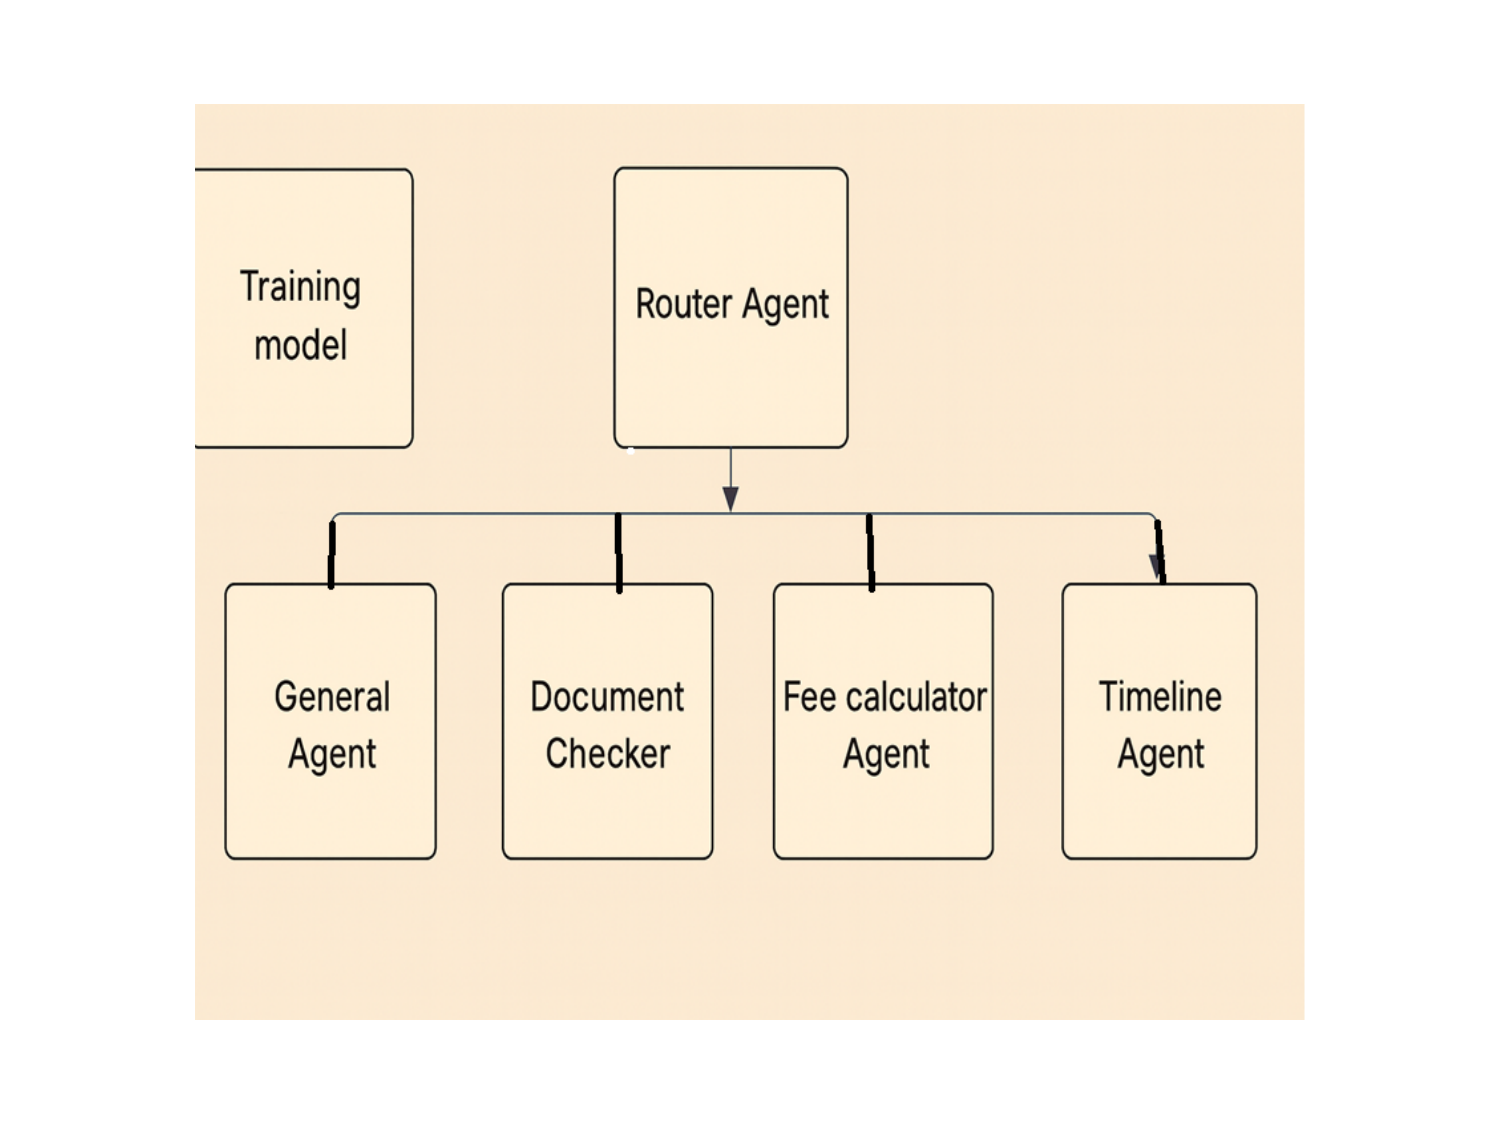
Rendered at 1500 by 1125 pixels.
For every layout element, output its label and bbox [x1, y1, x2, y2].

picture [195, 104, 1306, 1021]
